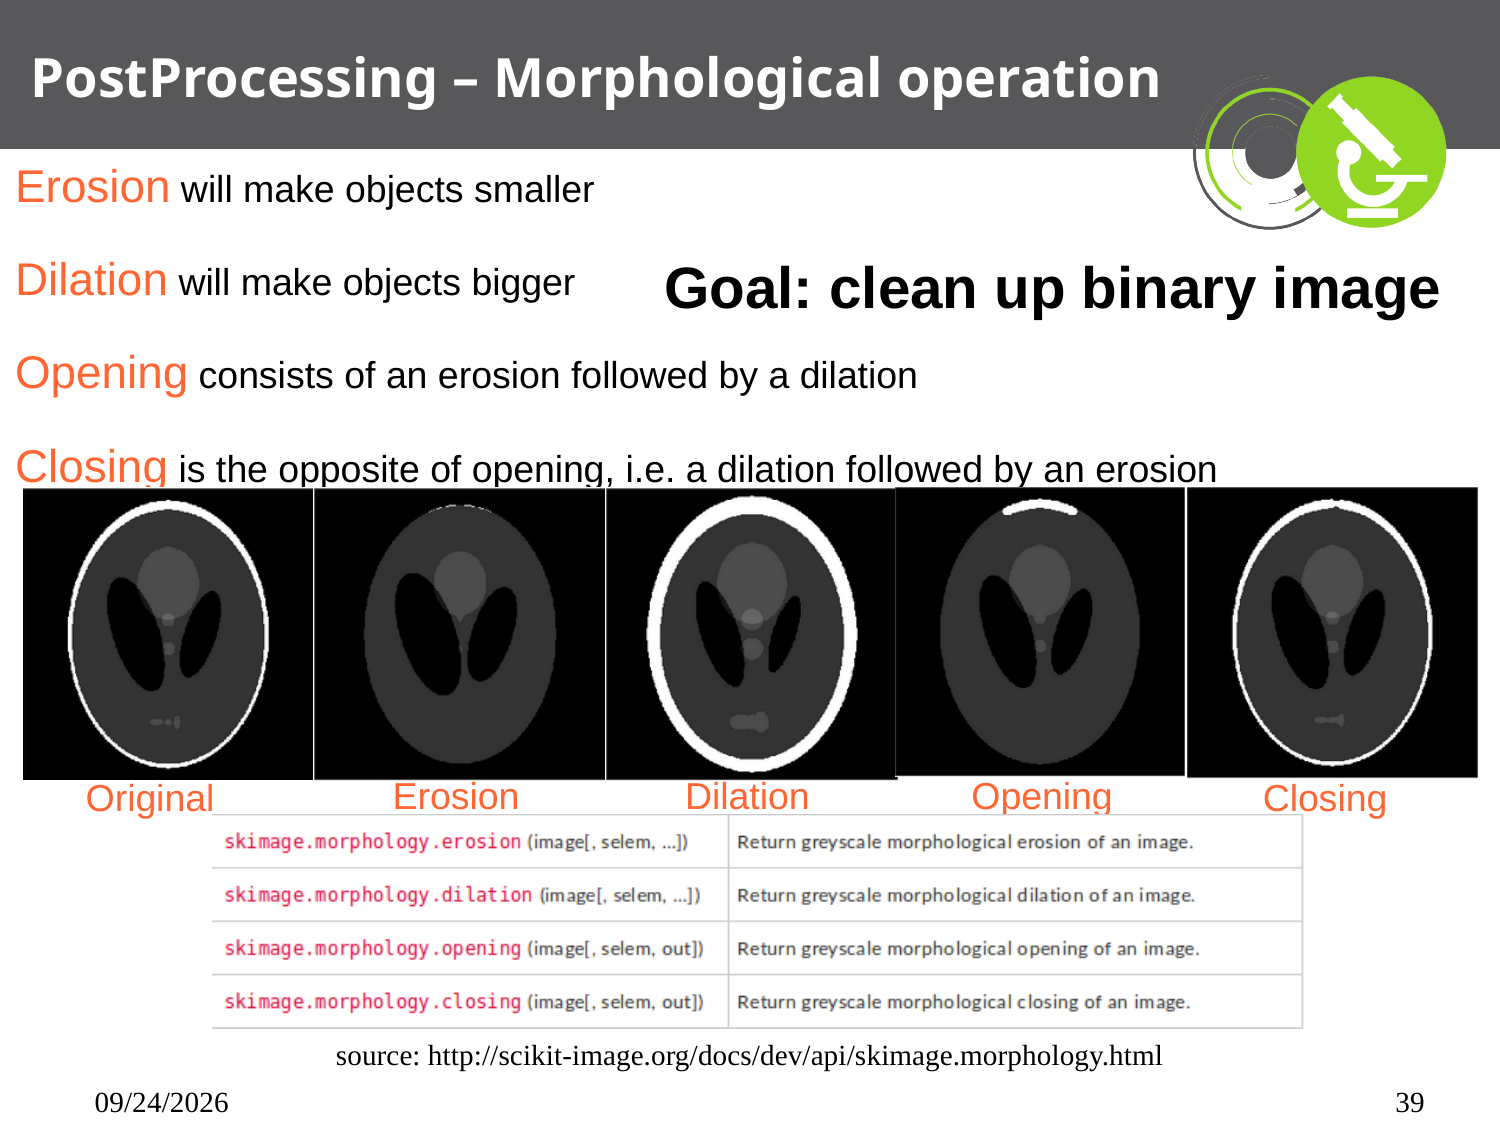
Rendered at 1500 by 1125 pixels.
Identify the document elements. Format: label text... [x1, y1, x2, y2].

text_box Opening [956, 767, 1128, 814]
text_box Original [70, 769, 230, 827]
picture [212, 814, 1305, 1029]
picture [23, 487, 1186, 781]
text_box Closing [1248, 769, 1403, 827]
picture [1193, 69, 1453, 236]
text_box Erosion will make objects smaller Dilation will make objects bigger Opening consists of an erosion followed by a dilation Closing is the opposite of opening, i.e. a dilation followed by an erosion [0, 153, 1234, 500]
title PostProcessing – Morphological operation [0, 0, 1193, 153]
text_box Dilation [670, 767, 825, 814]
text_box Goal: clean up binary image [649, 248, 1465, 331]
picture [1187, 487, 1479, 780]
text_box Erosion [377, 767, 535, 814]
